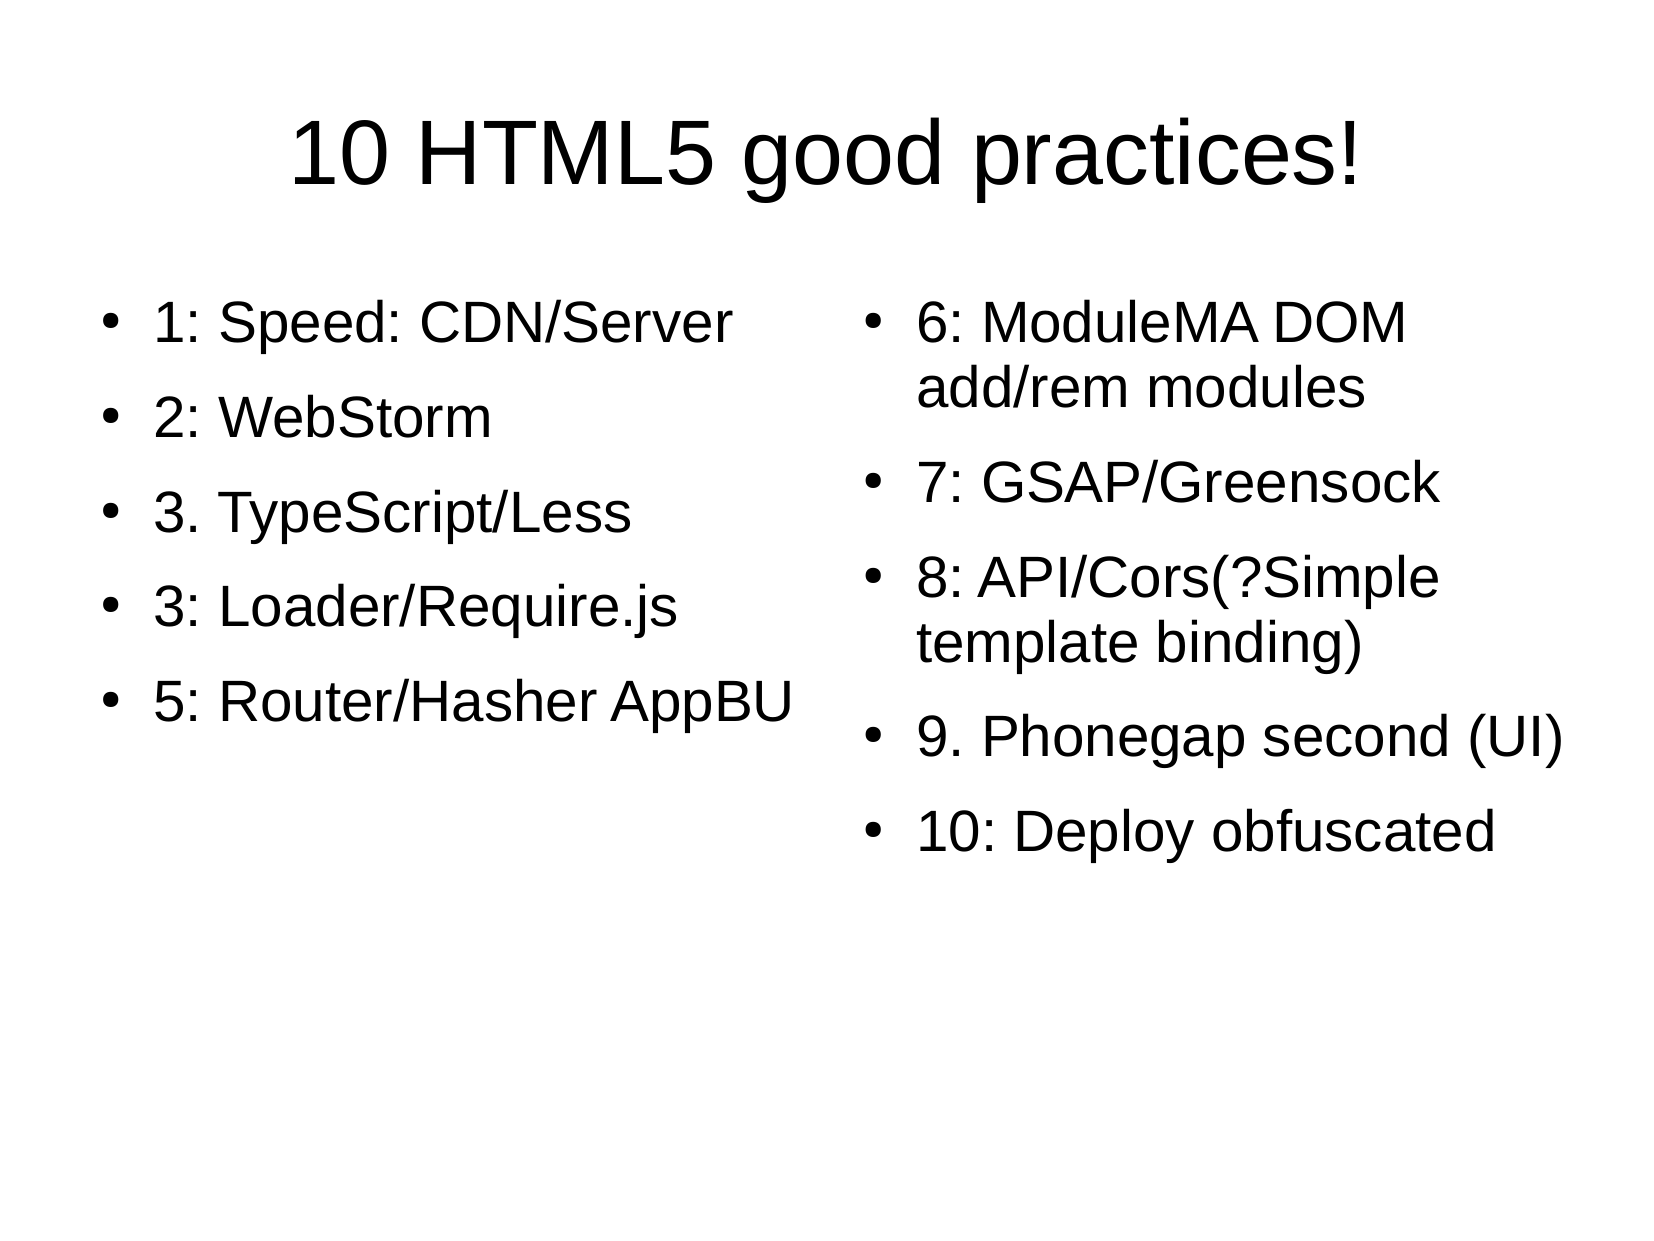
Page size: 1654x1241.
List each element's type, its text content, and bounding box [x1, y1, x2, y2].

list 1: Speed: CDN/Server 2: WebStorm 3. TypeScript/Less 3: Loader/Require.js 5: Router/Hasher AppBU [82, 290, 809, 1010]
title 10 HTML5 good practices! [82, 49, 1571, 257]
list 6: ModuleMA DOM add/rem modules 7: GSAP/Greensock 8: API/Cors(?Simple template binding) 9. Phonegap second (UI) 10: Deploy obfuscated [845, 290, 1572, 1010]
